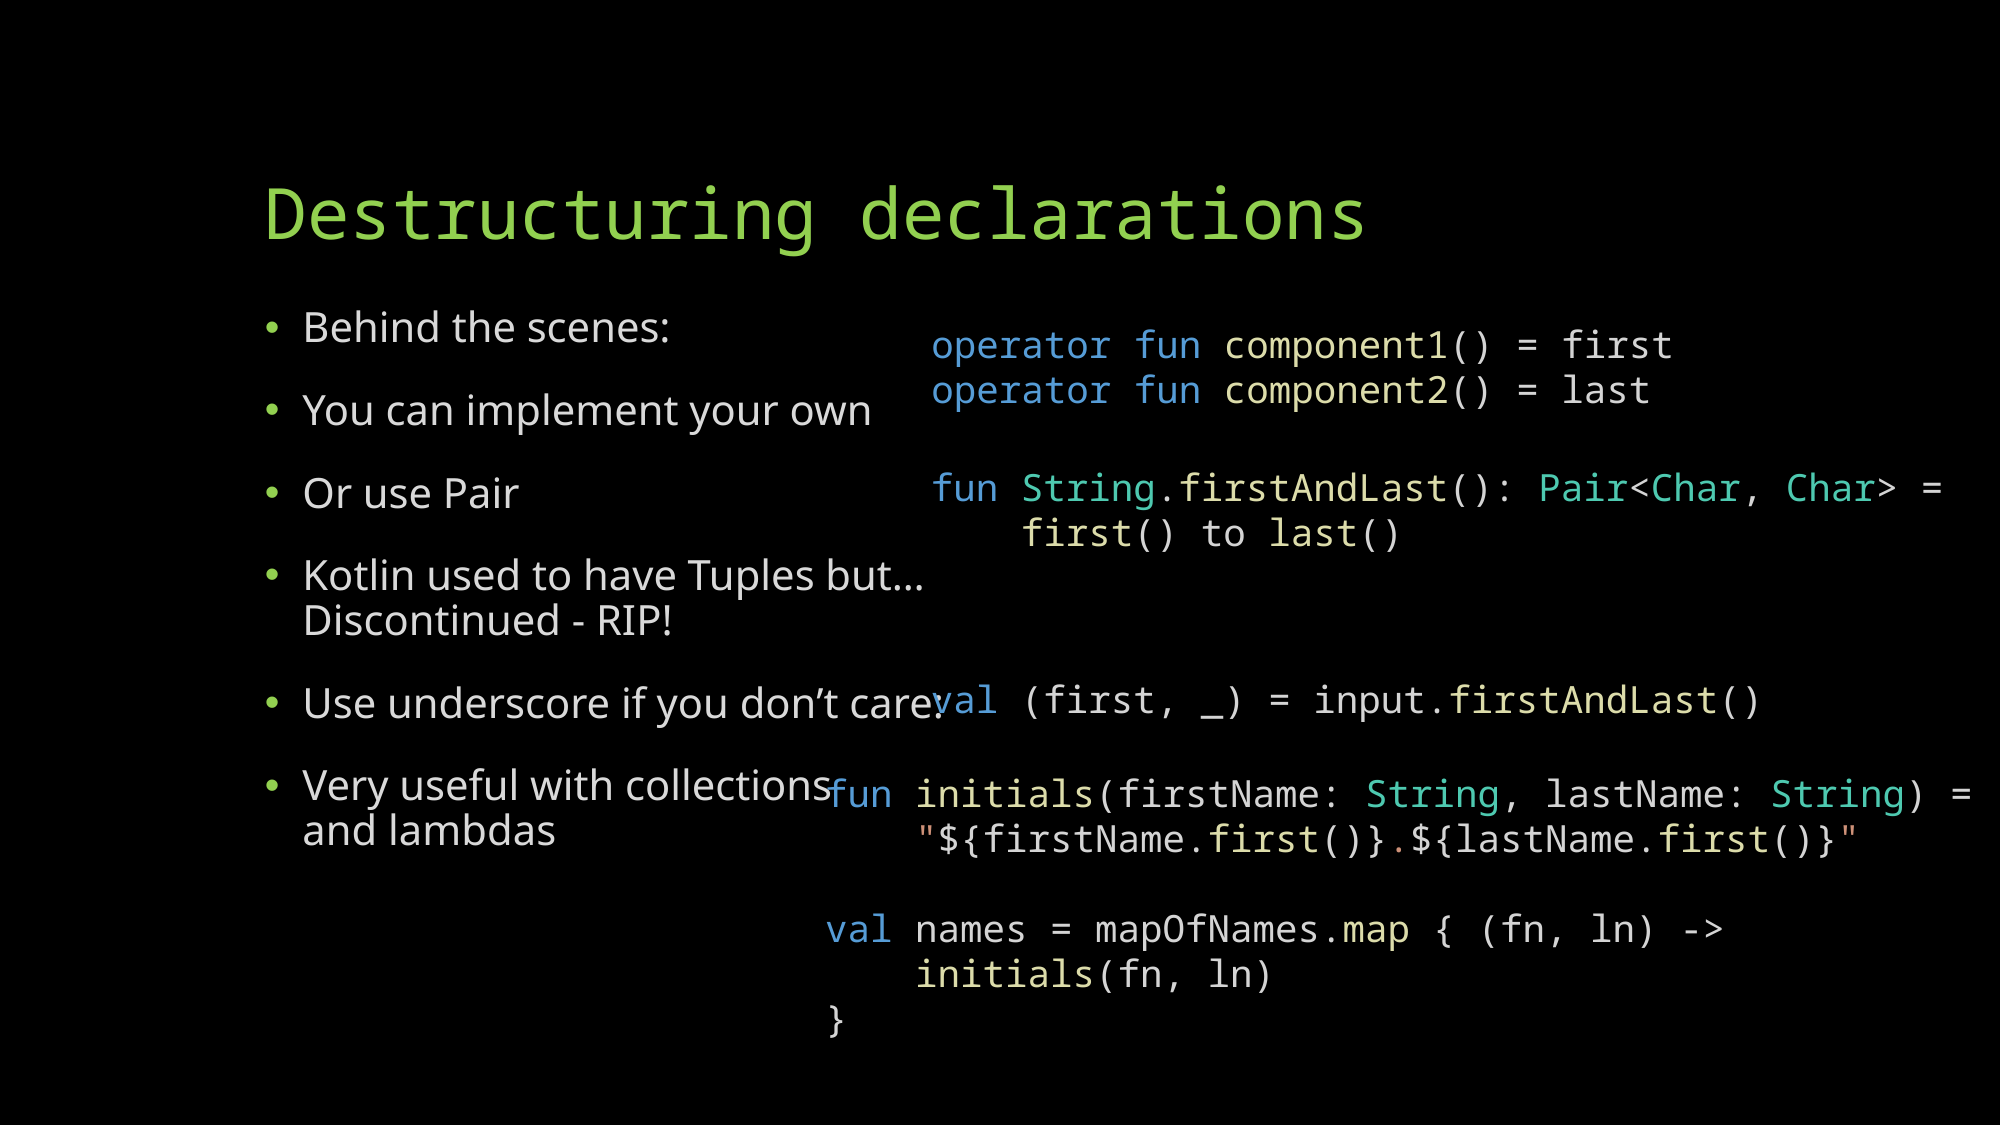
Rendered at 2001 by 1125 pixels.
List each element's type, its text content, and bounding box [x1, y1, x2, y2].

text_box operator fun component1() = first operator fun component2() = last [916, 313, 1917, 419]
text_box fun initials(firstName: String, lastName: String) = "${firstName.first()}.${lastName.first()}" val names = mapOfNames.map { (fn, ln) -> initials(fn, ln) } [810, 762, 2000, 1047]
title Destructuring declarations [249, 75, 1750, 263]
text_box val (first, _) = input.firstAndLast() [916, 668, 1917, 729]
list Behind the scenes: You can implement your own Or use Pair Kotlin used to have Tuples but… Discontinued - RIP! Use underscore if you don’t care: Very useful with collections and lambdas [249, 299, 963, 1000]
text_box fun String.firstAndLast(): Pair<Char, Char> = first() to last() [916, 456, 1999, 562]
